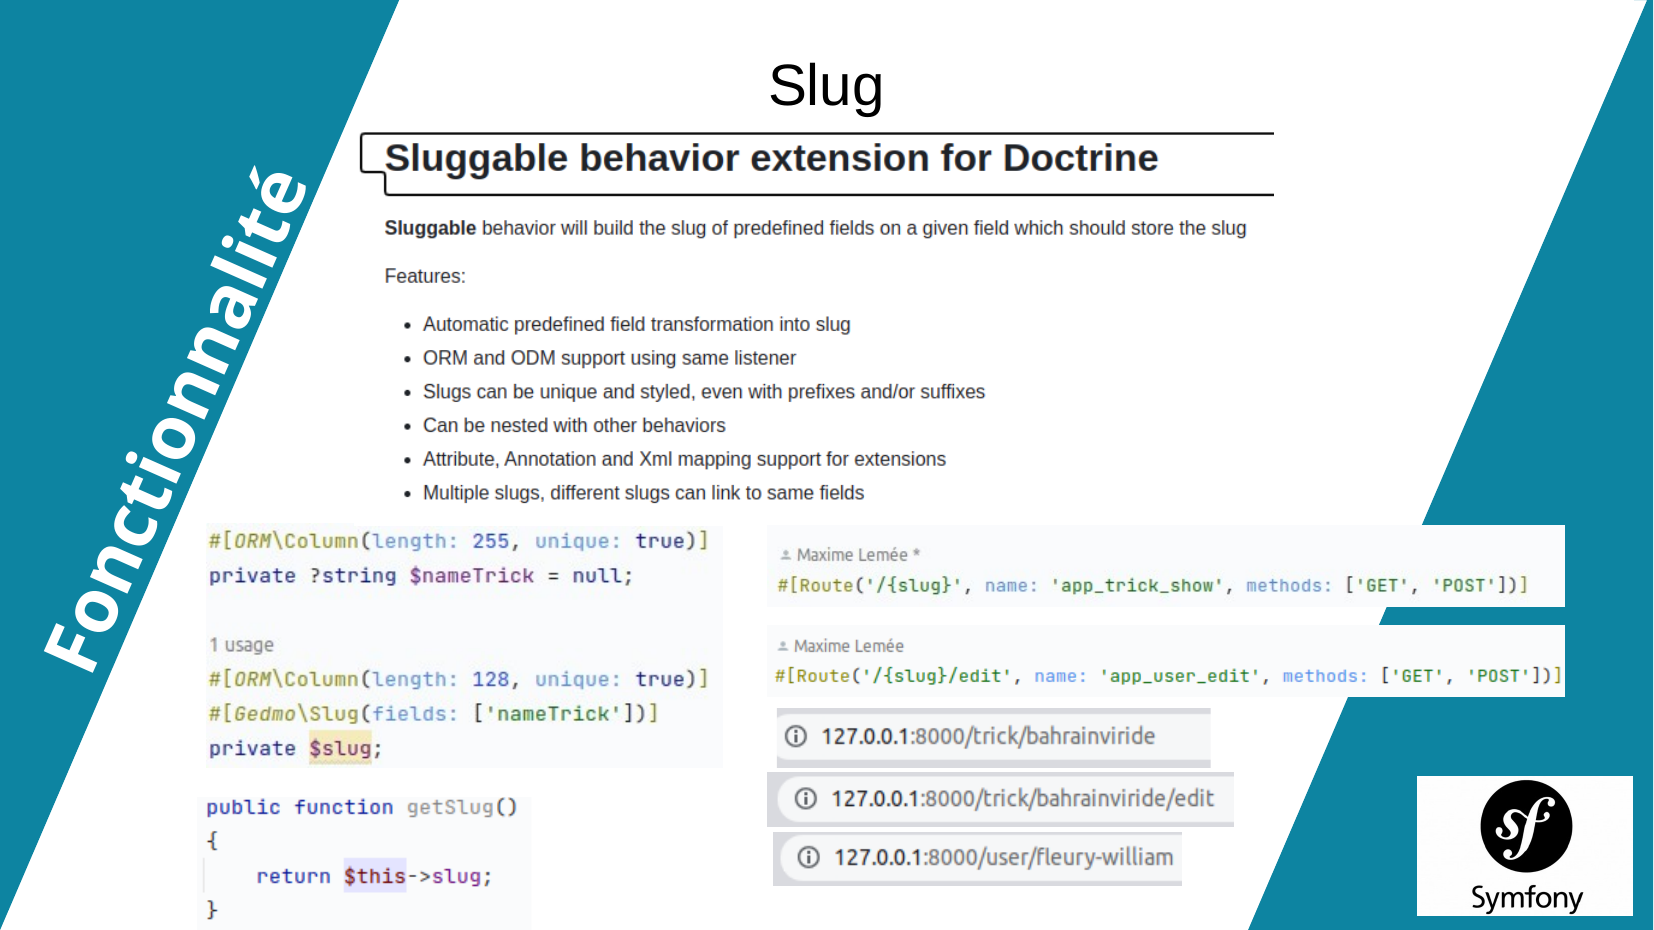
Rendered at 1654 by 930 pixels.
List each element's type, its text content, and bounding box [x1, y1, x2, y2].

text_box Slug [753, 106, 900, 118]
picture [1417, 776, 1633, 916]
picture [773, 832, 1182, 886]
picture [767, 625, 1566, 697]
picture [197, 797, 532, 930]
picture [206, 118, 1566, 768]
title Fonctionnalité [0, 561, 203, 707]
picture [776, 708, 1211, 768]
picture [767, 772, 1234, 827]
